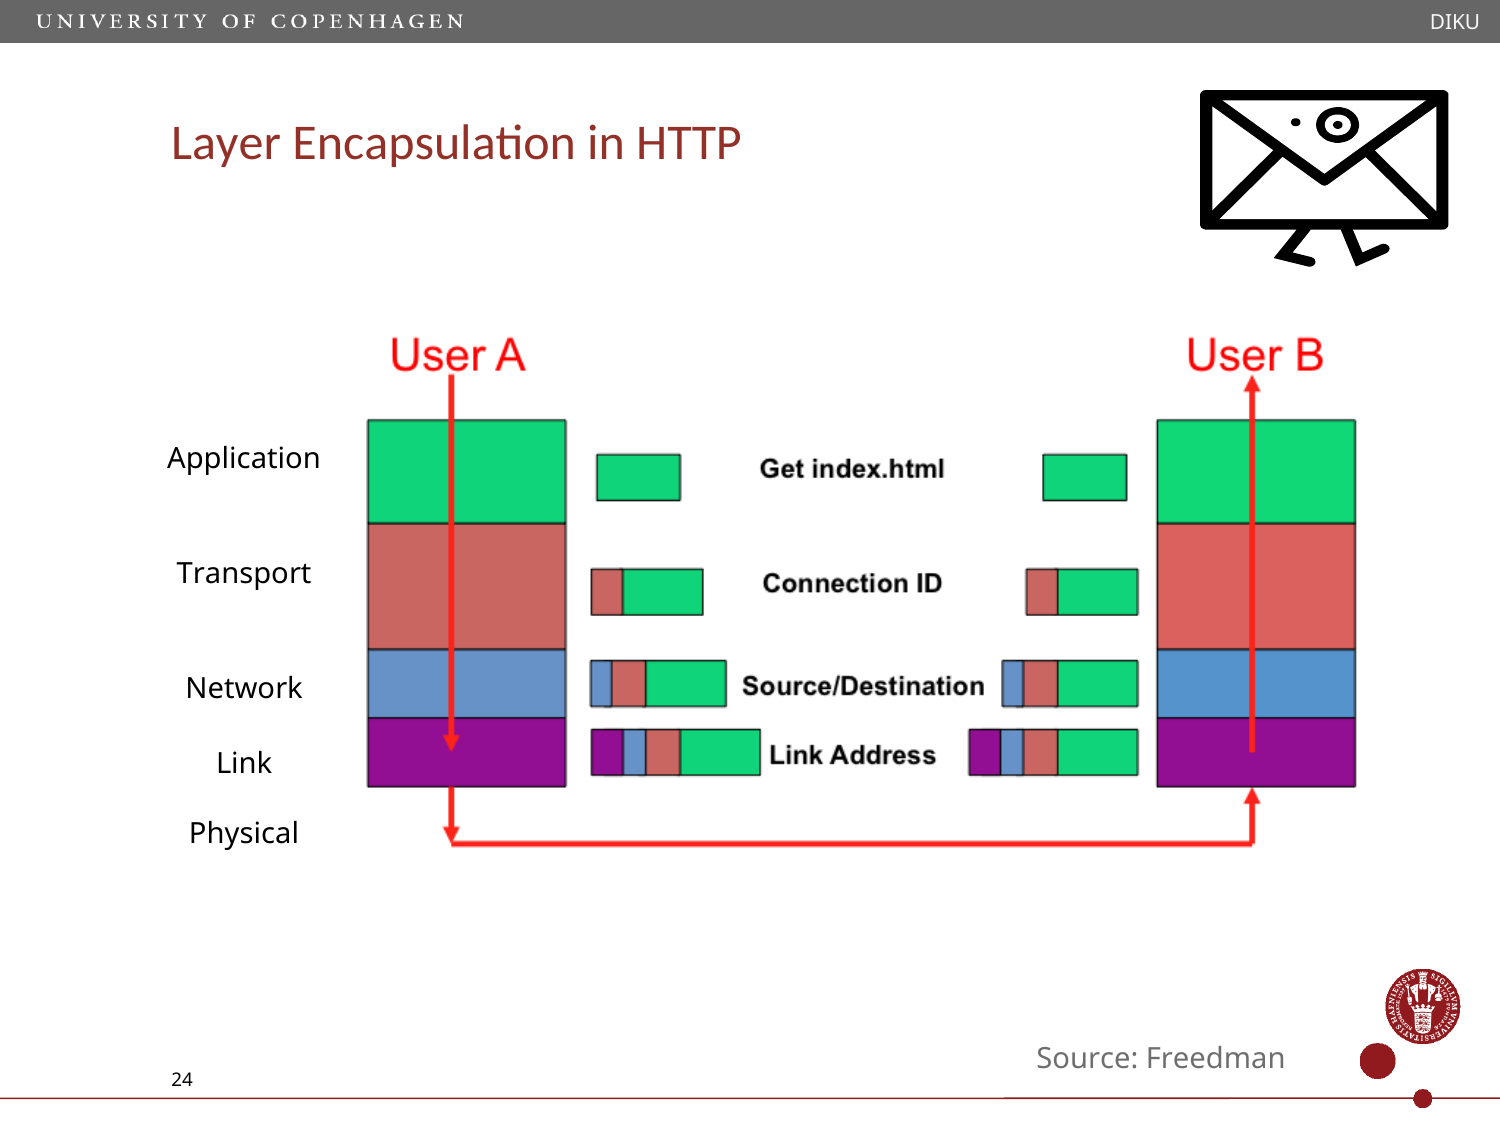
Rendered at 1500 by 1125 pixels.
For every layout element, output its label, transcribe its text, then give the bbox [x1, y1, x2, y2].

text_box Layer Encapsulation in HTTP [171, 75, 1329, 171]
picture [123, 318, 1377, 870]
text_box <number> [171, 1067, 522, 1092]
text_box DIKU [469, 0, 1495, 43]
text_box Application Transport Network Link Physical [125, 419, 363, 870]
picture [1200, 90, 1449, 268]
picture [0, 910, 1500, 1122]
text_box Source: Freedman [1021, 1031, 1341, 1083]
